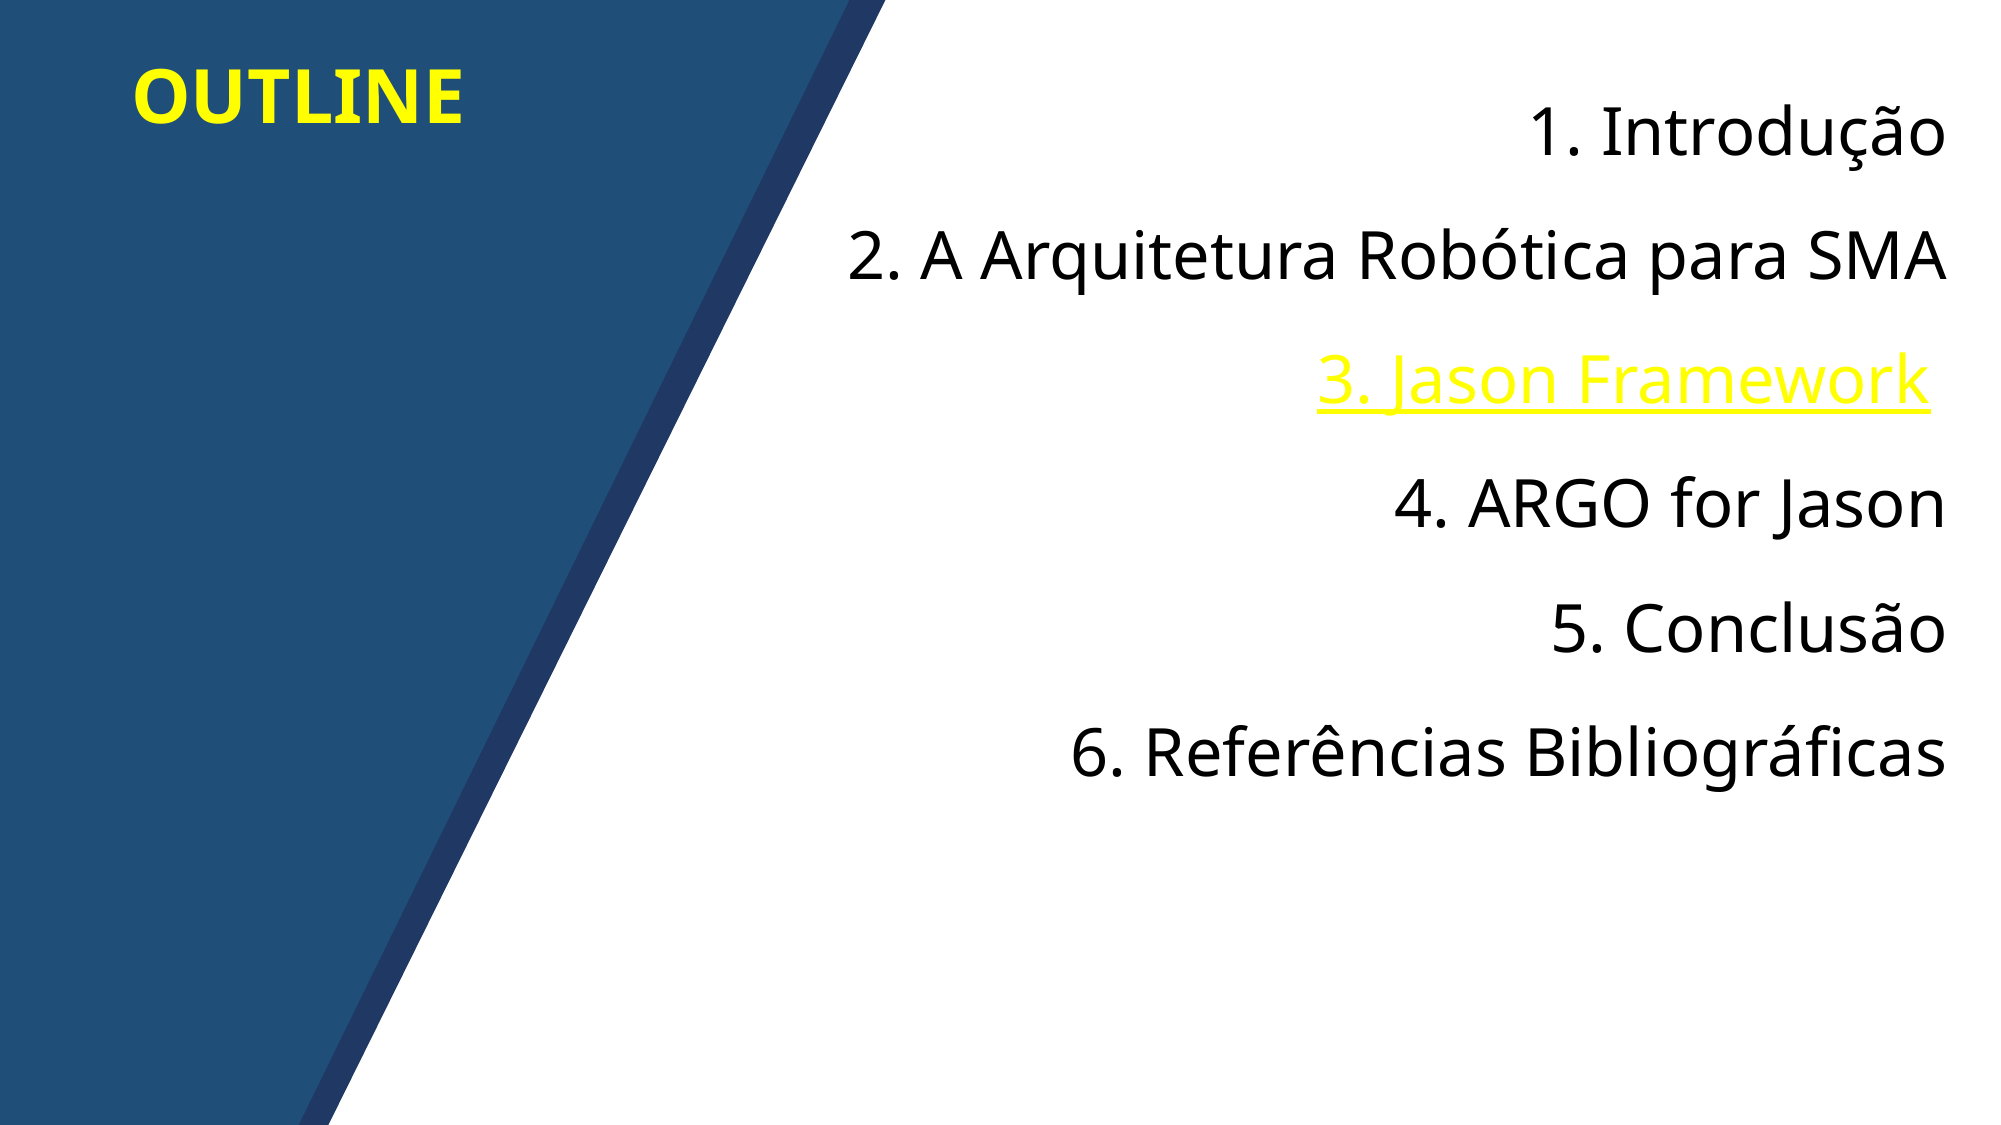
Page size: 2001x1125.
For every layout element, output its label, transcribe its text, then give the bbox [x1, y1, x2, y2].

text_box [0, 0, 886, 1125]
text_box OUTLINE [56, 41, 541, 147]
text_box 1. Introdução 2. A Arquitetura Robótica para SMA 3. Jason Framework 4. ARGO for Jason 5. Conclusão 6. Referências Bibliográficas [541, 41, 1964, 888]
